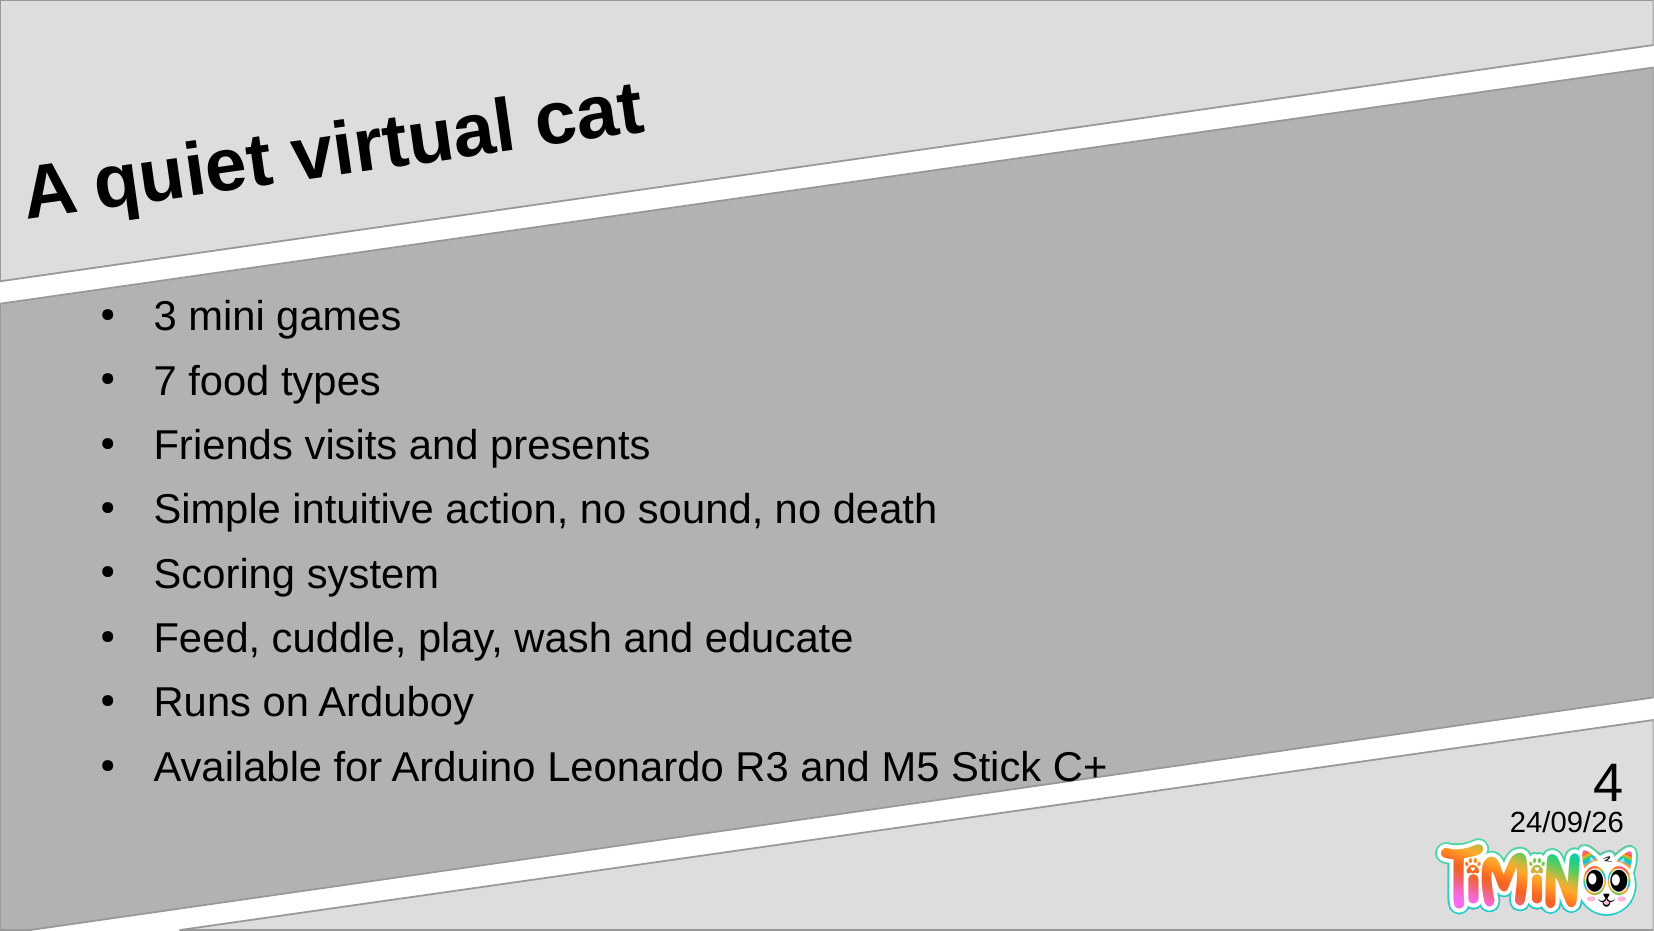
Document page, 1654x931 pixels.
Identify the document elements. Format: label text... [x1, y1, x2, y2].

list 3 mini games 7 food types Friends visits and presents Simple intuitive action, no sound, no death Scoring system Feed, cuddle, play, wash and educate Runs on Arduboy Available for Arduino Leonardo R3 and M5 Stick C+ [82, 292, 1538, 833]
title A quiet virtual cat [11, 0, 1496, 272]
picture [1435, 838, 1638, 916]
